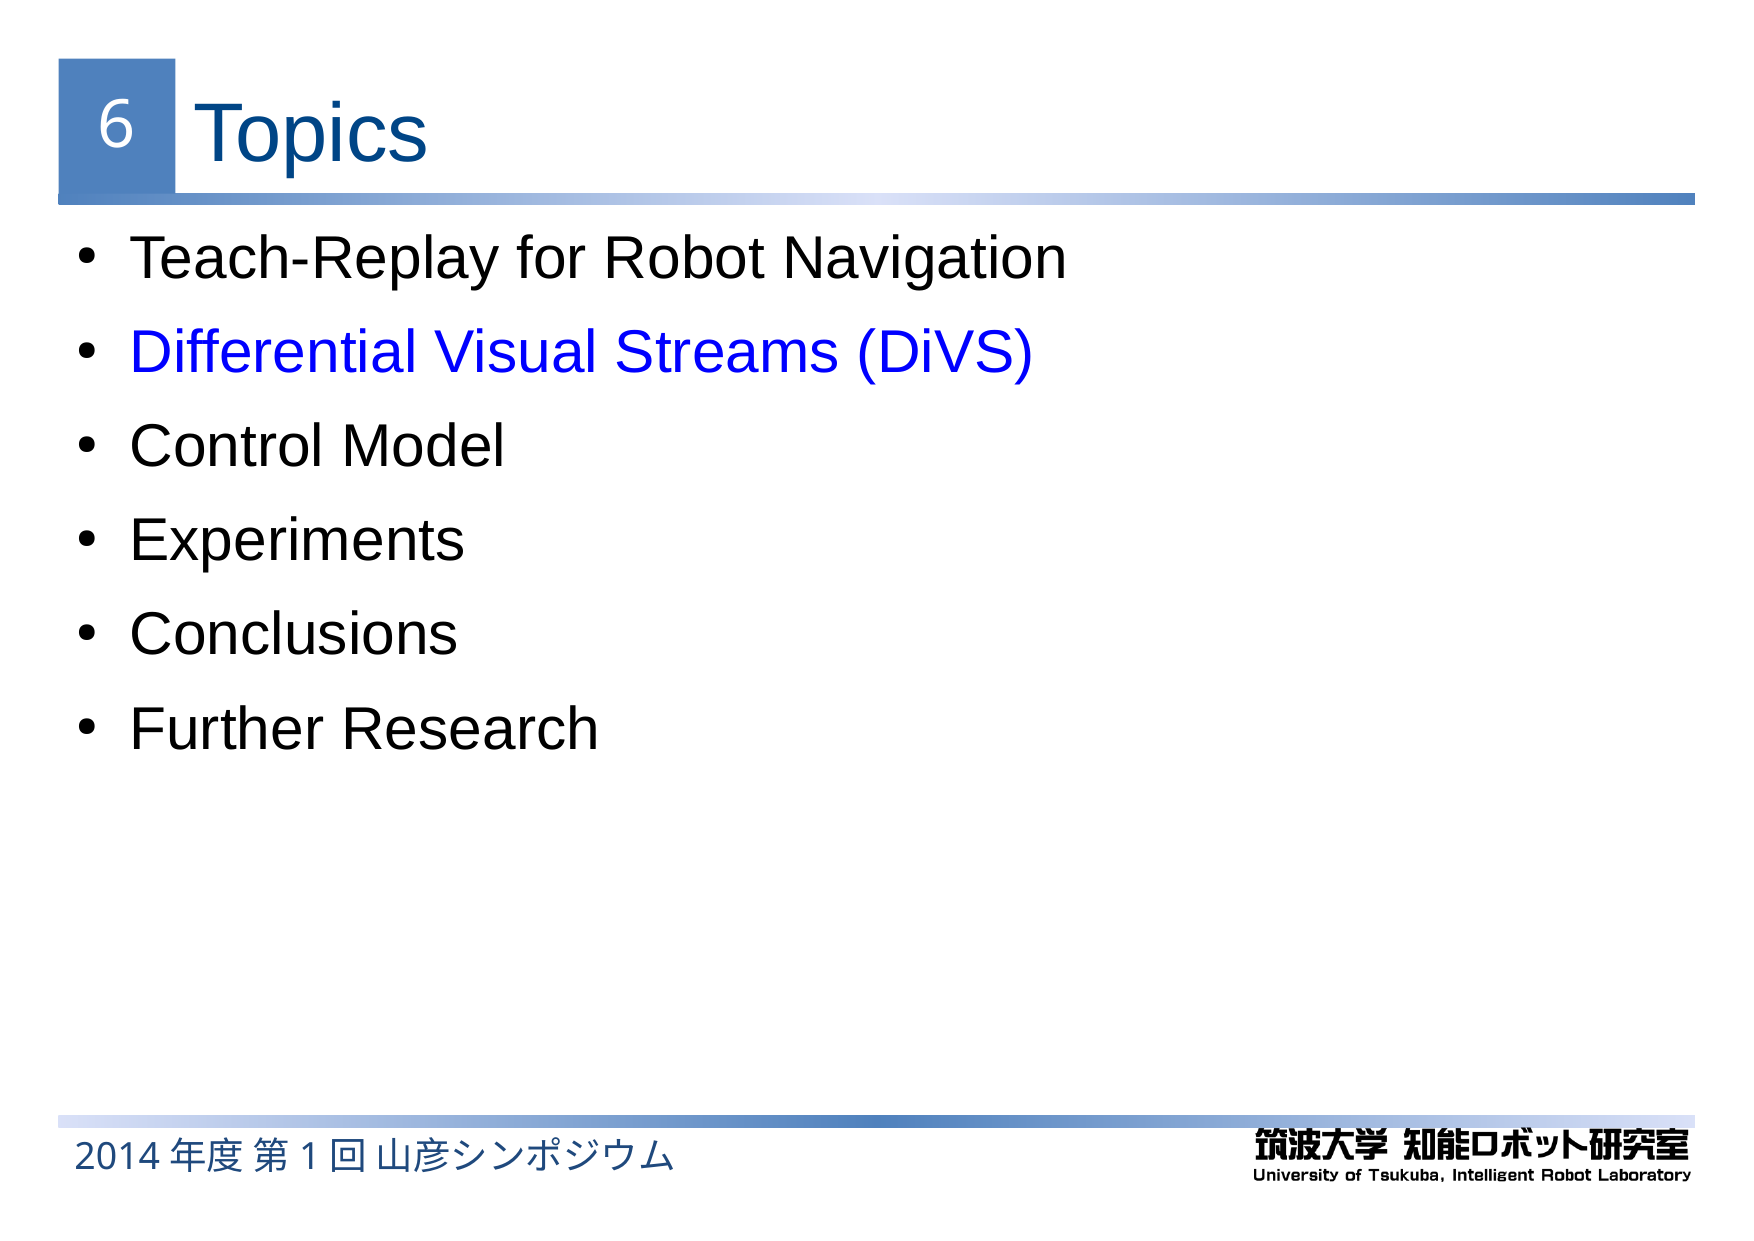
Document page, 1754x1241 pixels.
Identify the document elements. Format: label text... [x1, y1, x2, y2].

title Topics [193, 61, 1651, 205]
list Teach-Replay for Robot Navigation Differential Visual Streams (DiVS) Control Model Experiments Conclusions Further Research [58, 223, 1696, 1116]
picture [1252, 1127, 1691, 1182]
